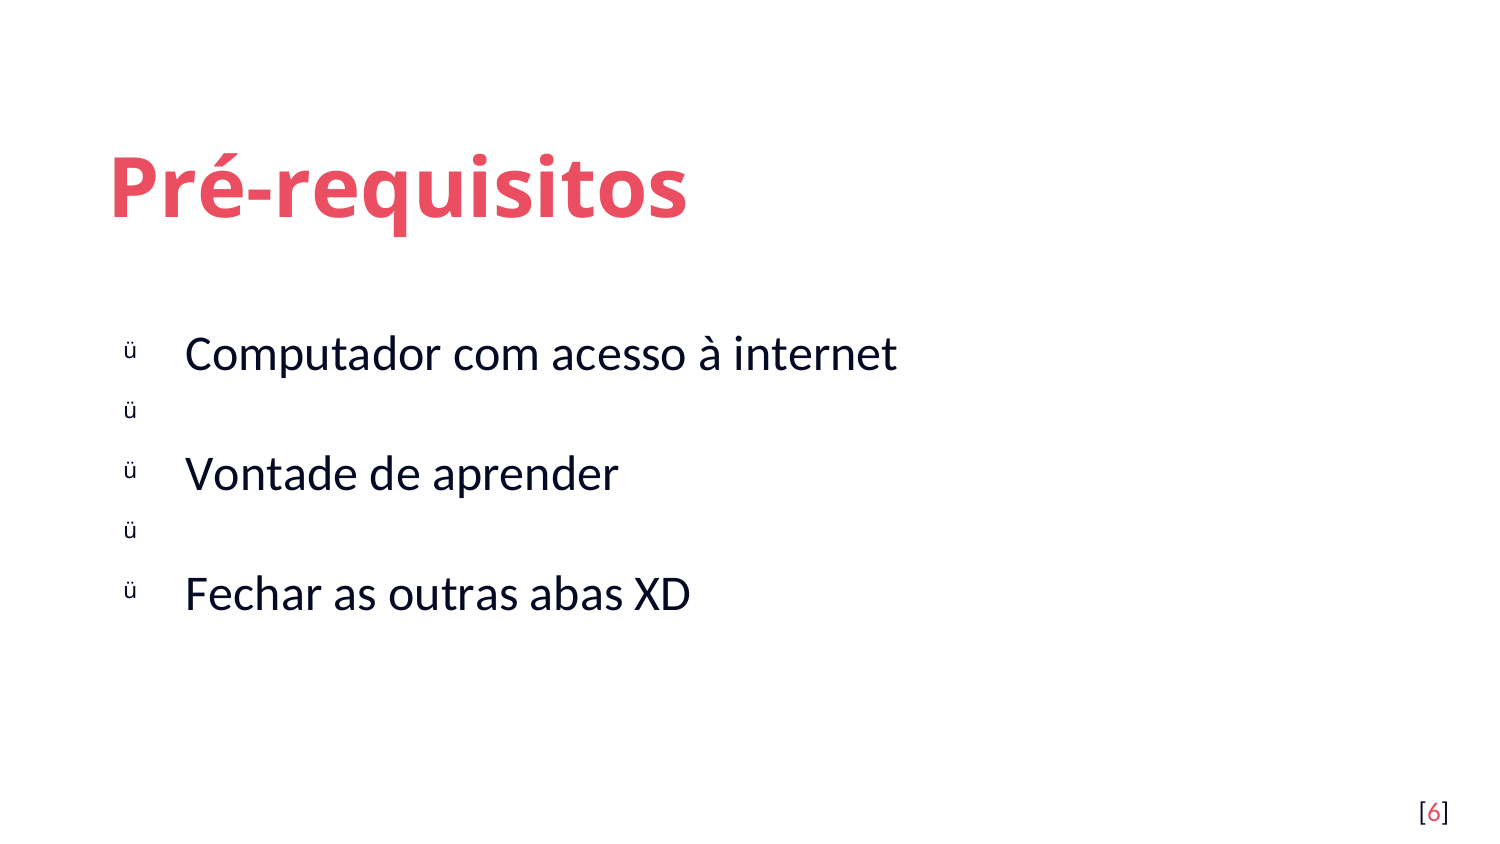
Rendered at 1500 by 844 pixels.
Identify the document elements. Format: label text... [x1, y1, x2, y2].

text_box Pré-requisitos [92, 104, 1408, 243]
text_box Computador com acesso à internet Vontade de aprender Fechar as outras abas XD [83, 305, 1399, 607]
slide_number [6] [1403, 779, 1494, 844]
